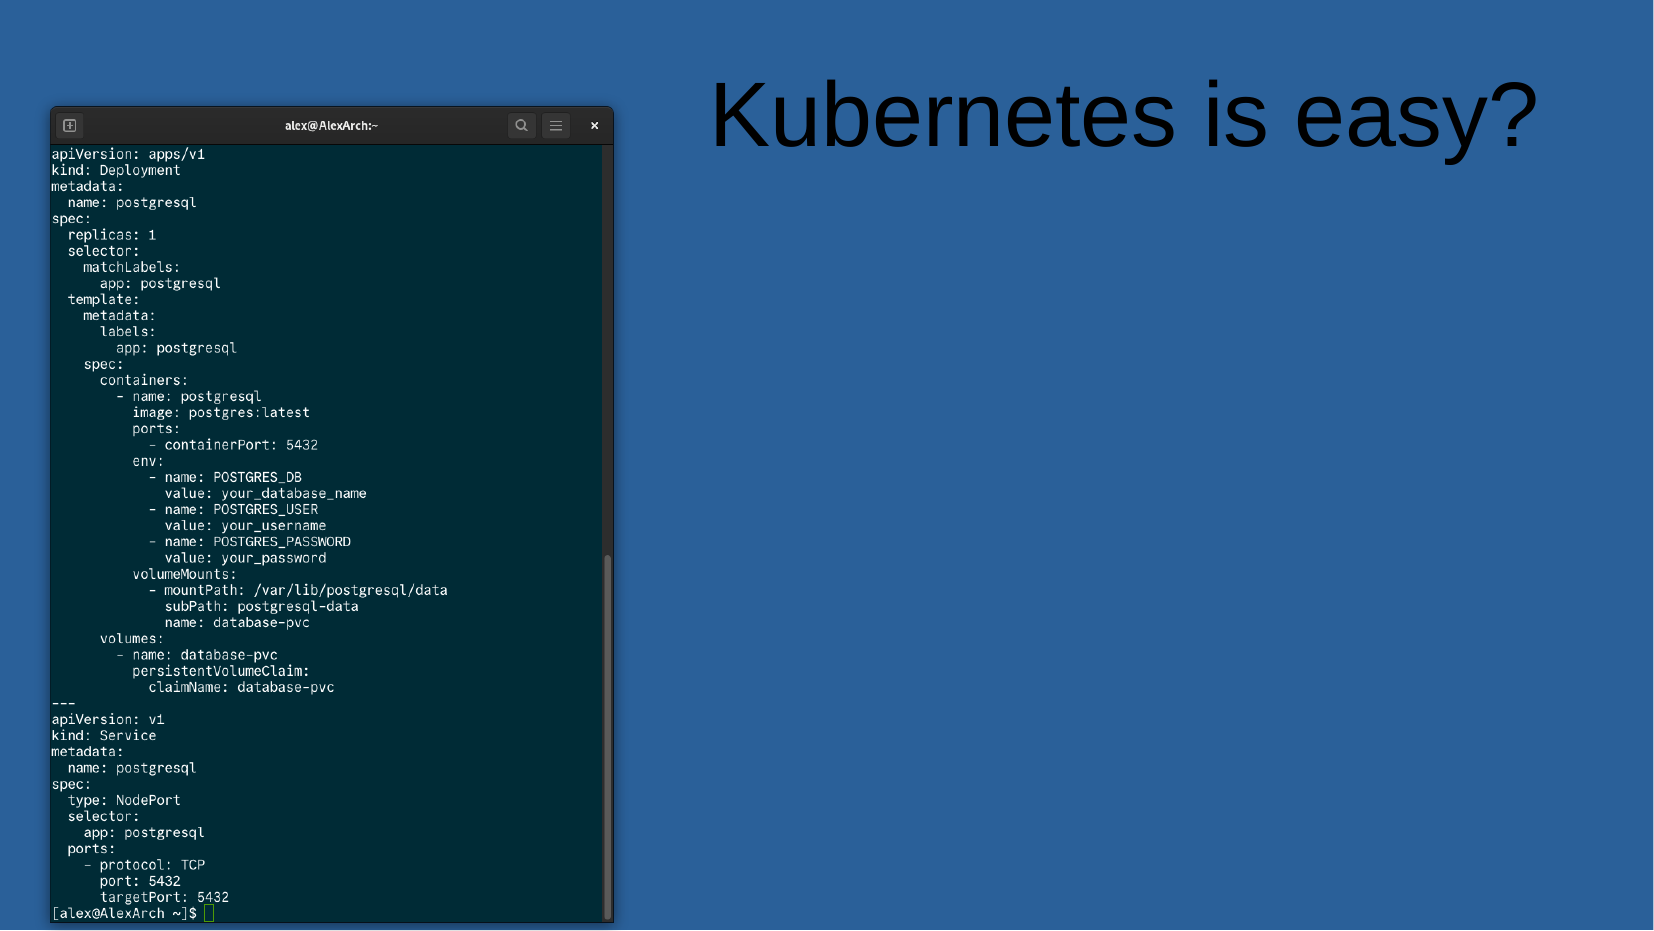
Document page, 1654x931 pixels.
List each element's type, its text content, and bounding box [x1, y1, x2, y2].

picture [29, 88, 634, 931]
title Kubernetes is easy? [679, 37, 1571, 193]
